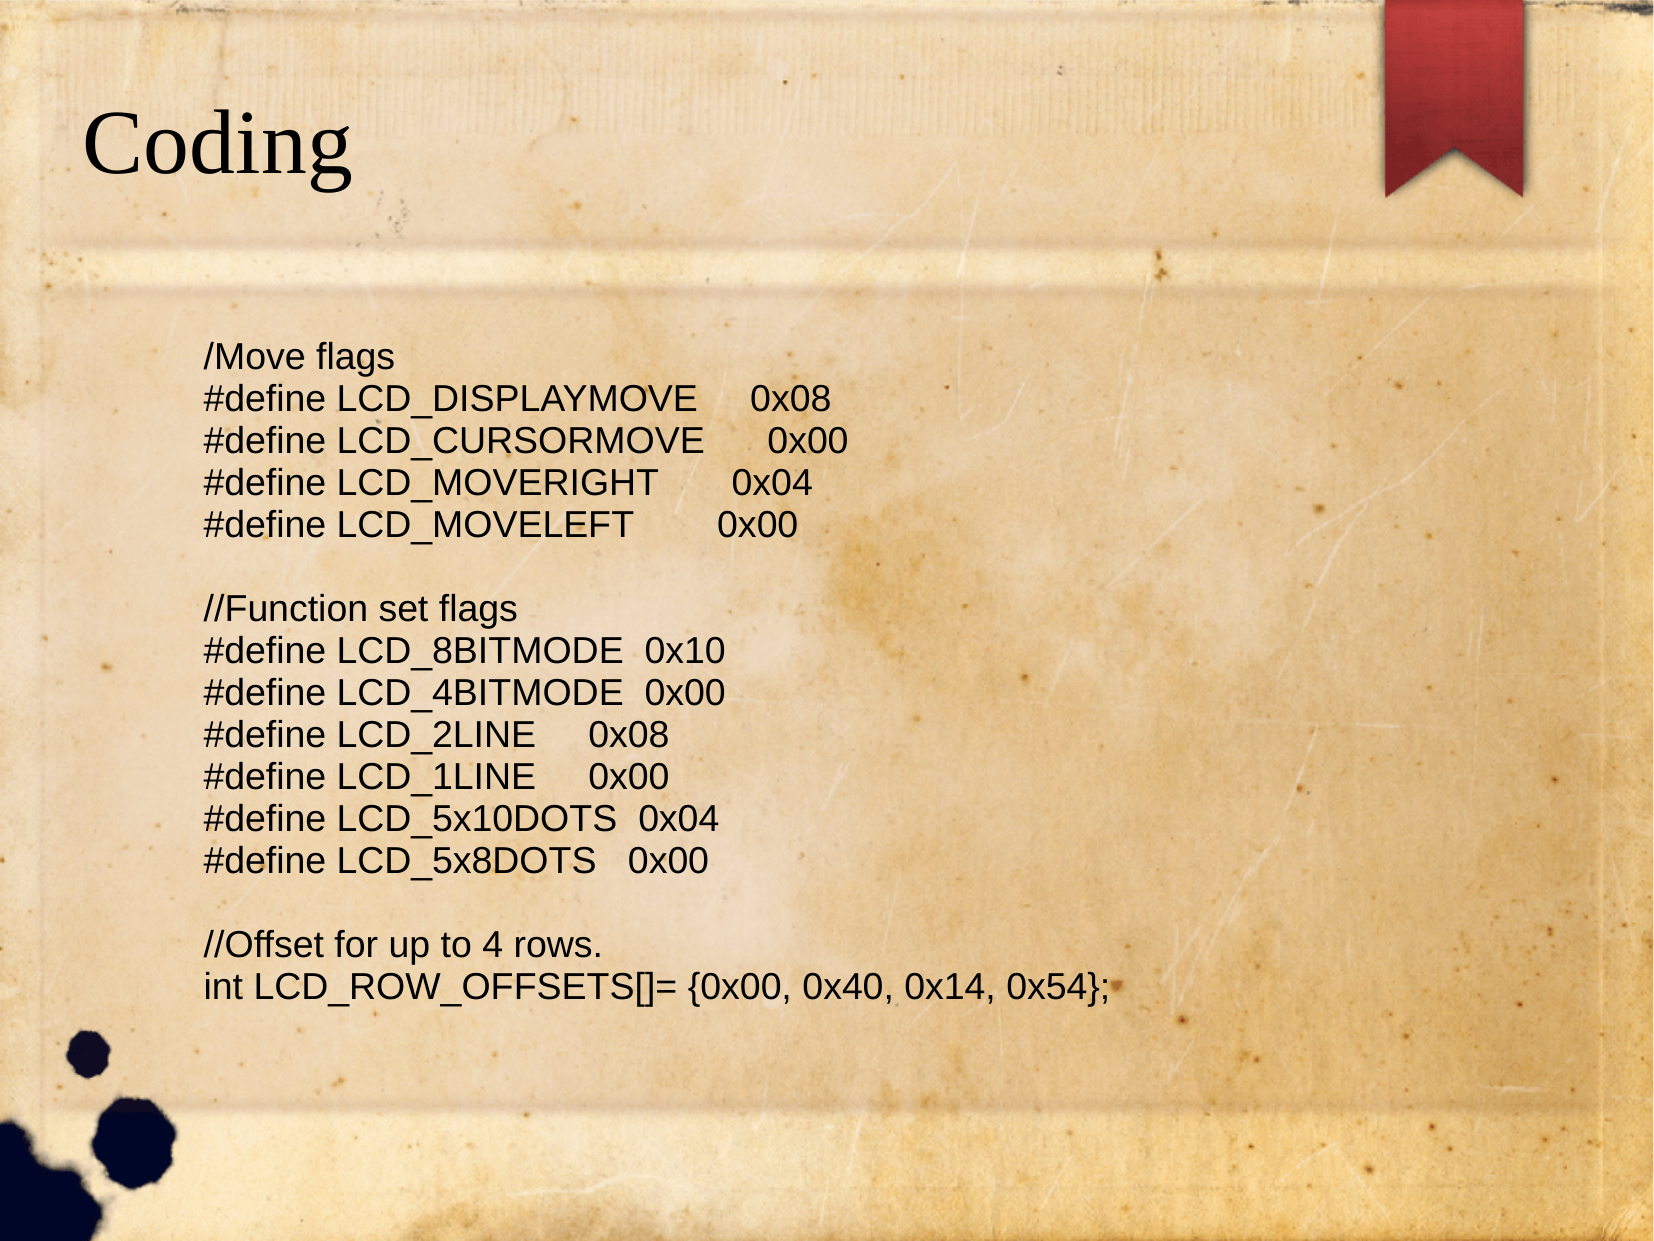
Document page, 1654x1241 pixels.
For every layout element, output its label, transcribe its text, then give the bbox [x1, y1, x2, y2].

text_box /Move flags #define LCD_DISPLAYMOVE 0x08 #define LCD_CURSORMOVE 0x00 #define LCD_MOVERIGHT 0x04 #define LCD_MOVELEFT 0x00 //Function set flags #define LCD_8BITMODE 0x10 #define LCD_4BITMODE 0x00 #define LCD_2LINE 0x08 #define LCD_1LINE 0x00 #define LCD_5x10DOTS 0x04 #define LCD_5x8DOTS 0x00 //Offset for up to 4 rows. int LCD_ROW_OFFSETS[]= {0x00, 0x40, 0x14, 0x54}; [188, 328, 1331, 1099]
title Coding [82, 49, 1347, 237]
picture [0, 0, 1654, 1241]
